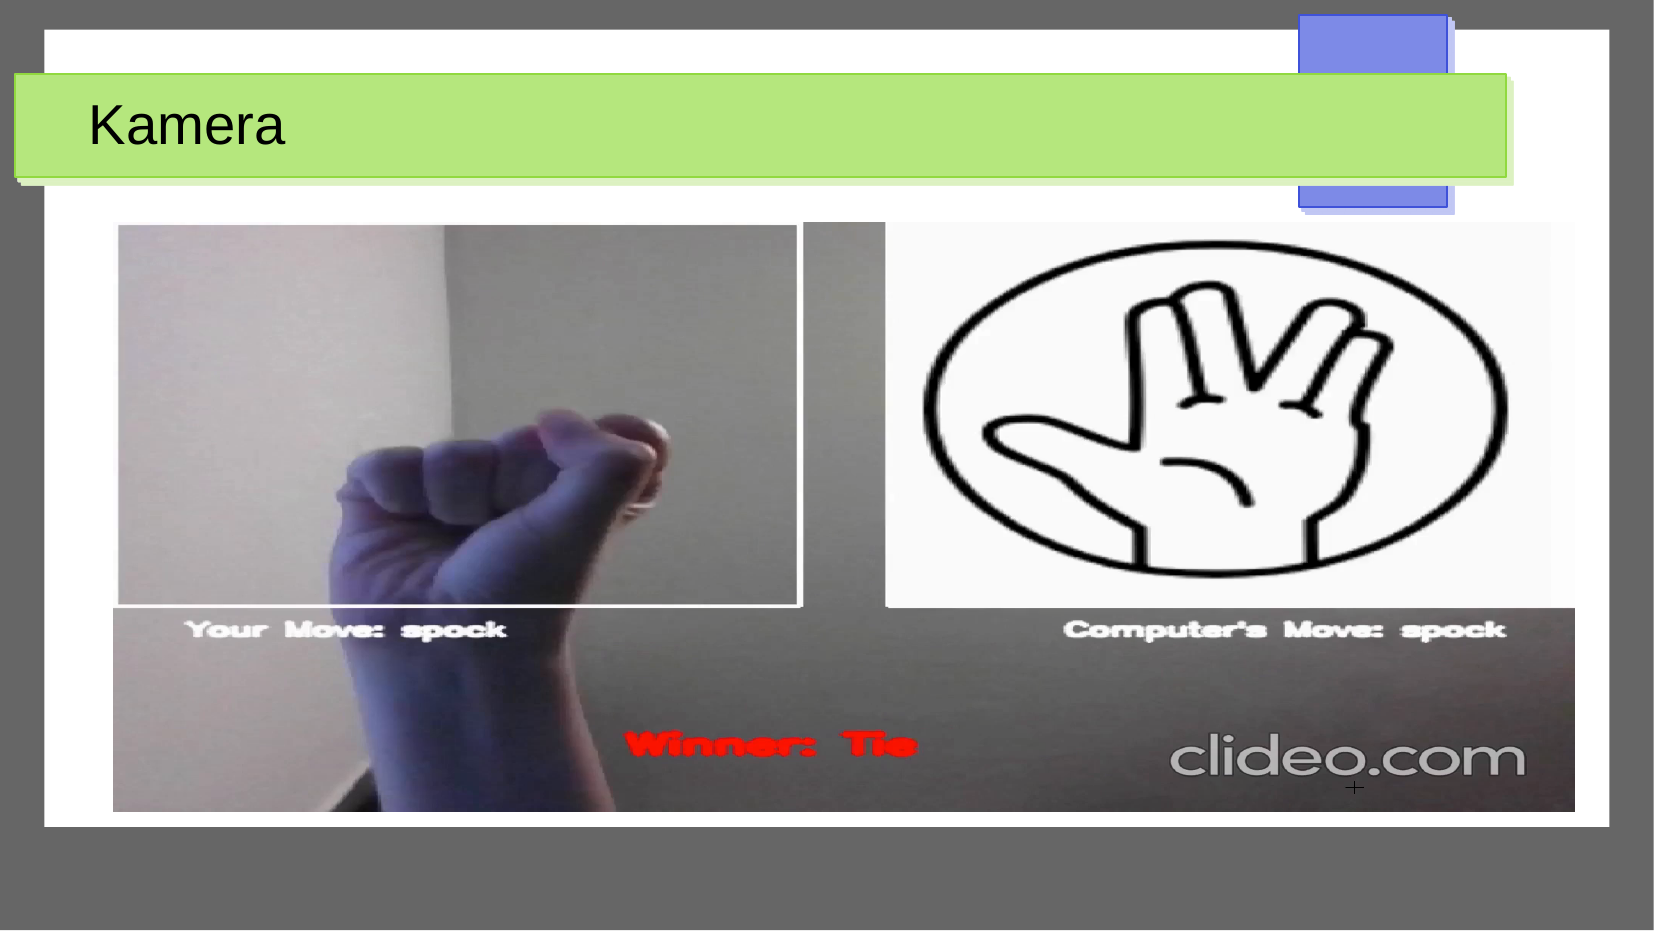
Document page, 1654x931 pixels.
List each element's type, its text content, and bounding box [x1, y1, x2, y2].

text_box [112, 221, 1576, 813]
title Kamera [88, 73, 1506, 178]
